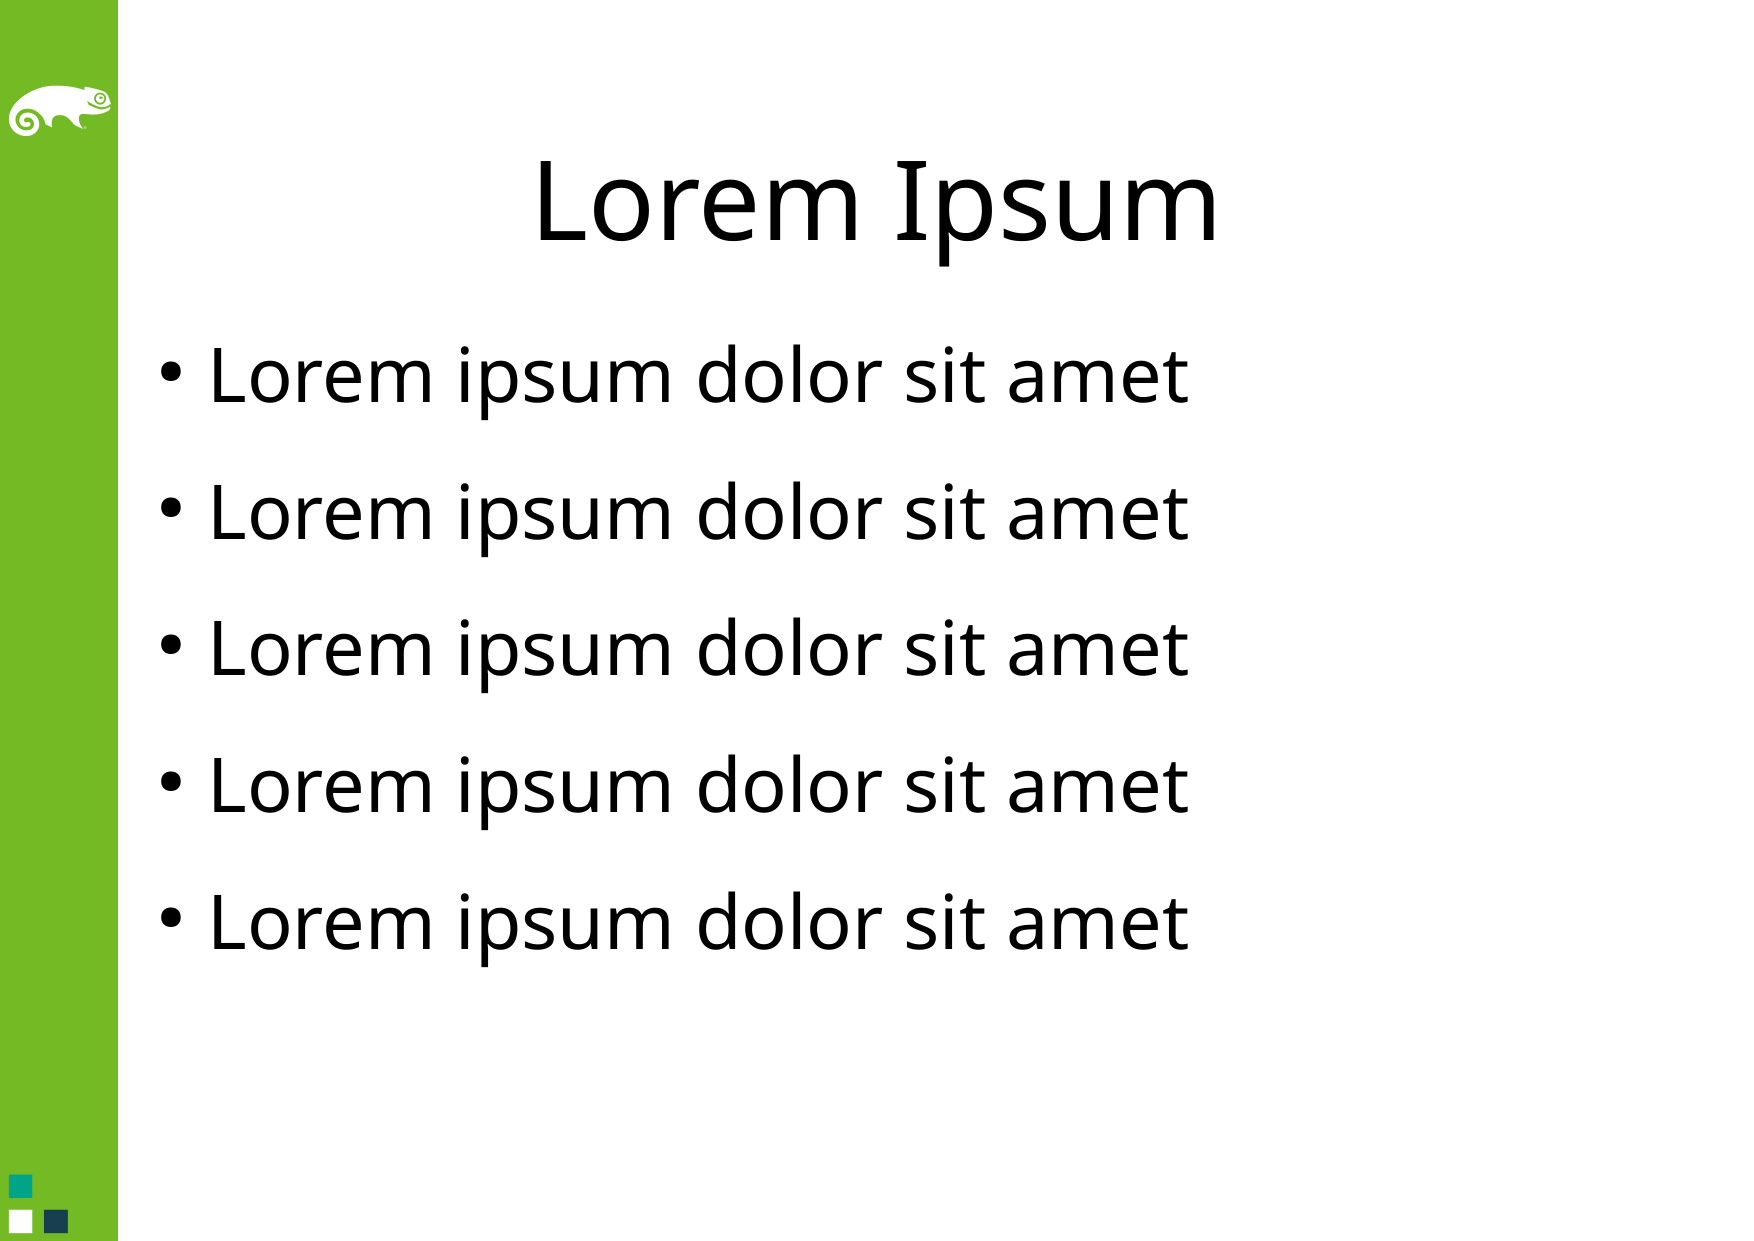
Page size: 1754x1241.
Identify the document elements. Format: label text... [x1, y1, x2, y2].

title Lorem Ipsum [140, 103, 1614, 292]
picture [0, 0, 118, 1241]
list Lorem ipsum dolor sit amet Lorem ipsum dolor sit amet Lorem ipsum dolor sit amet Lorem ipsum dolor sit amet Lorem ipsum dolor sit amet [140, 321, 1614, 973]
